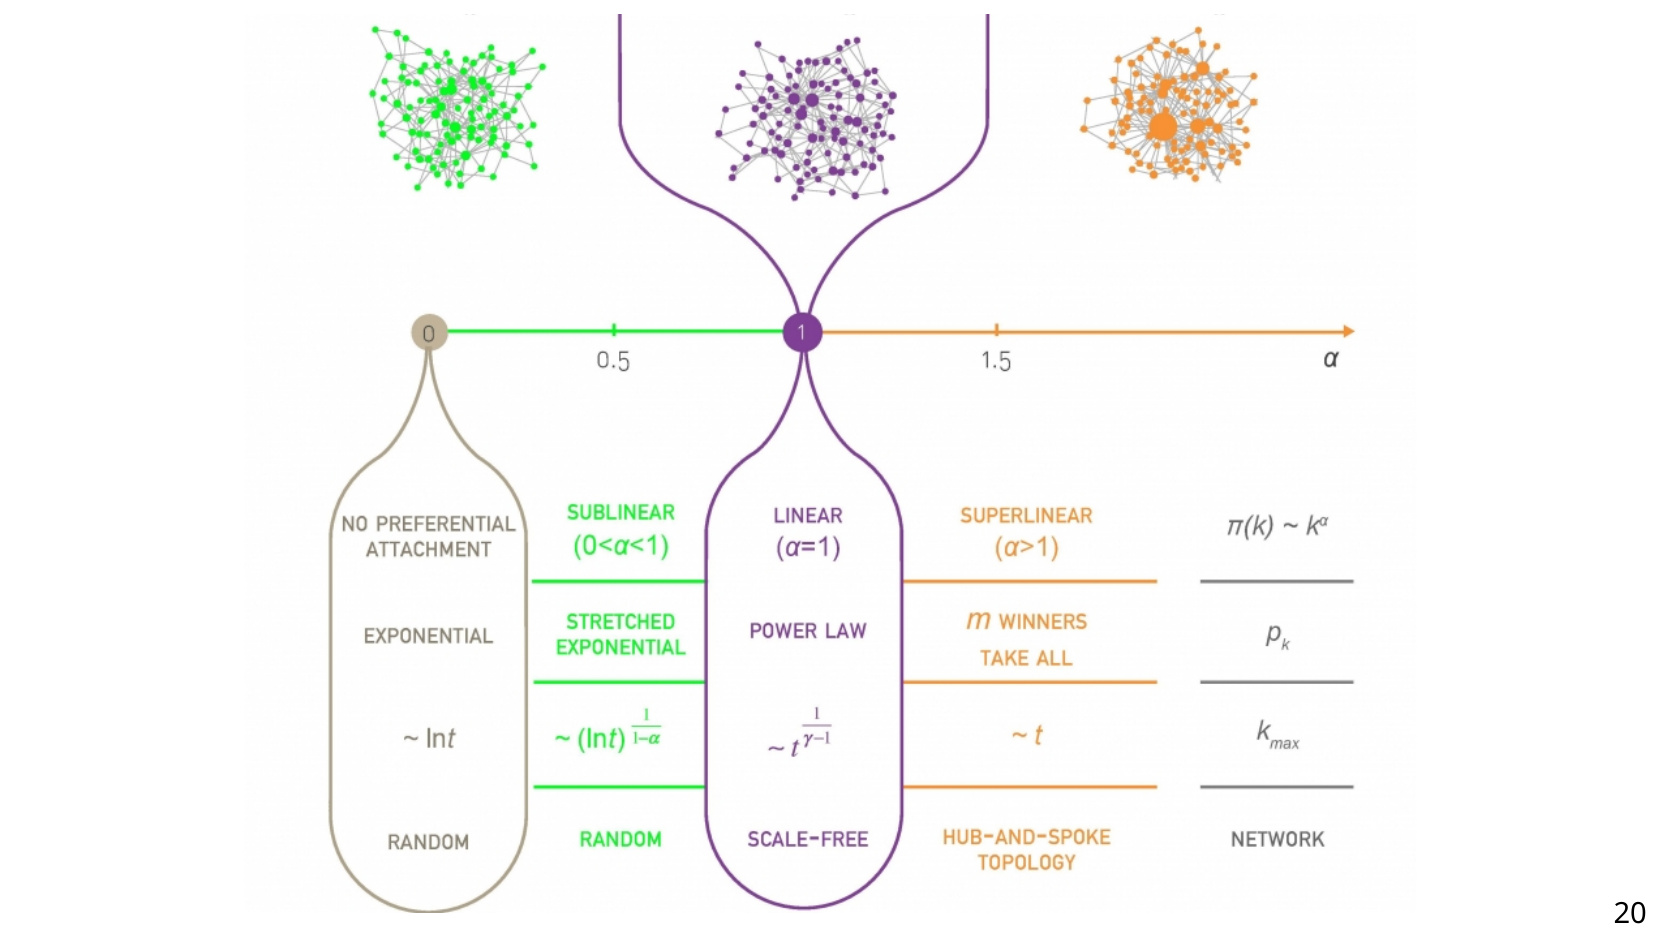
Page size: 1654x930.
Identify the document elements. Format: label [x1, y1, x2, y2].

picture [244, 14, 1417, 913]
